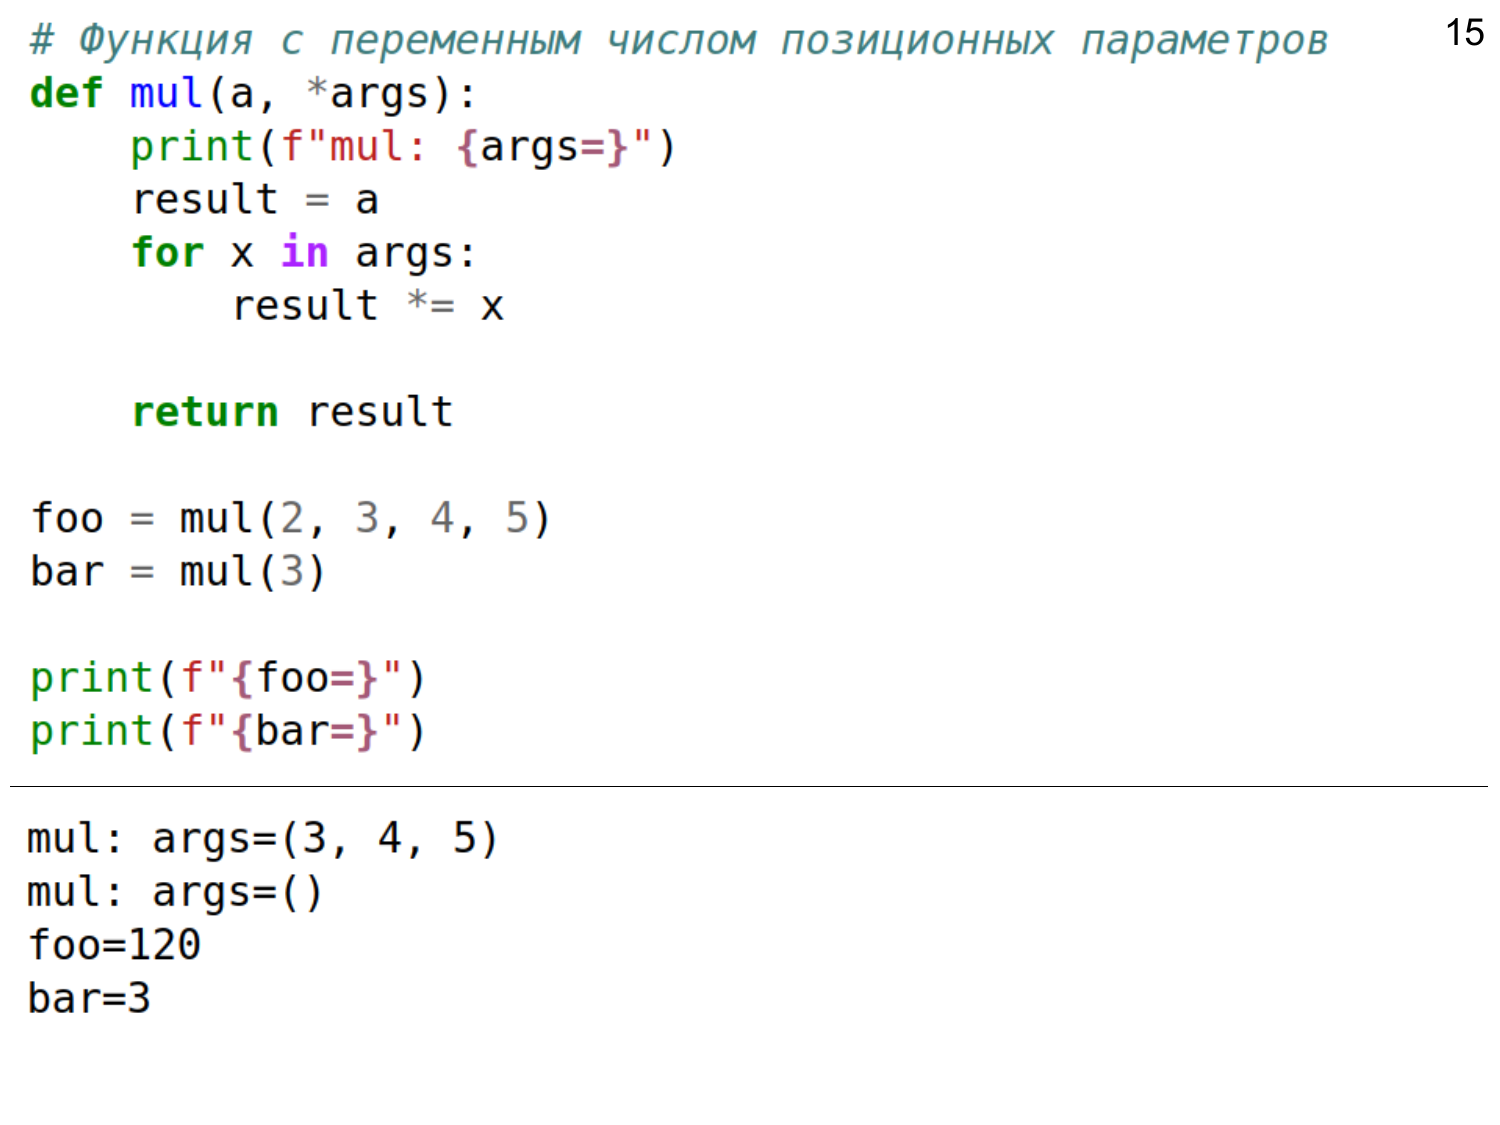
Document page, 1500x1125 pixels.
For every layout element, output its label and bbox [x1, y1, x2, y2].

picture [16, 9, 1341, 767]
picture [13, 804, 508, 1035]
